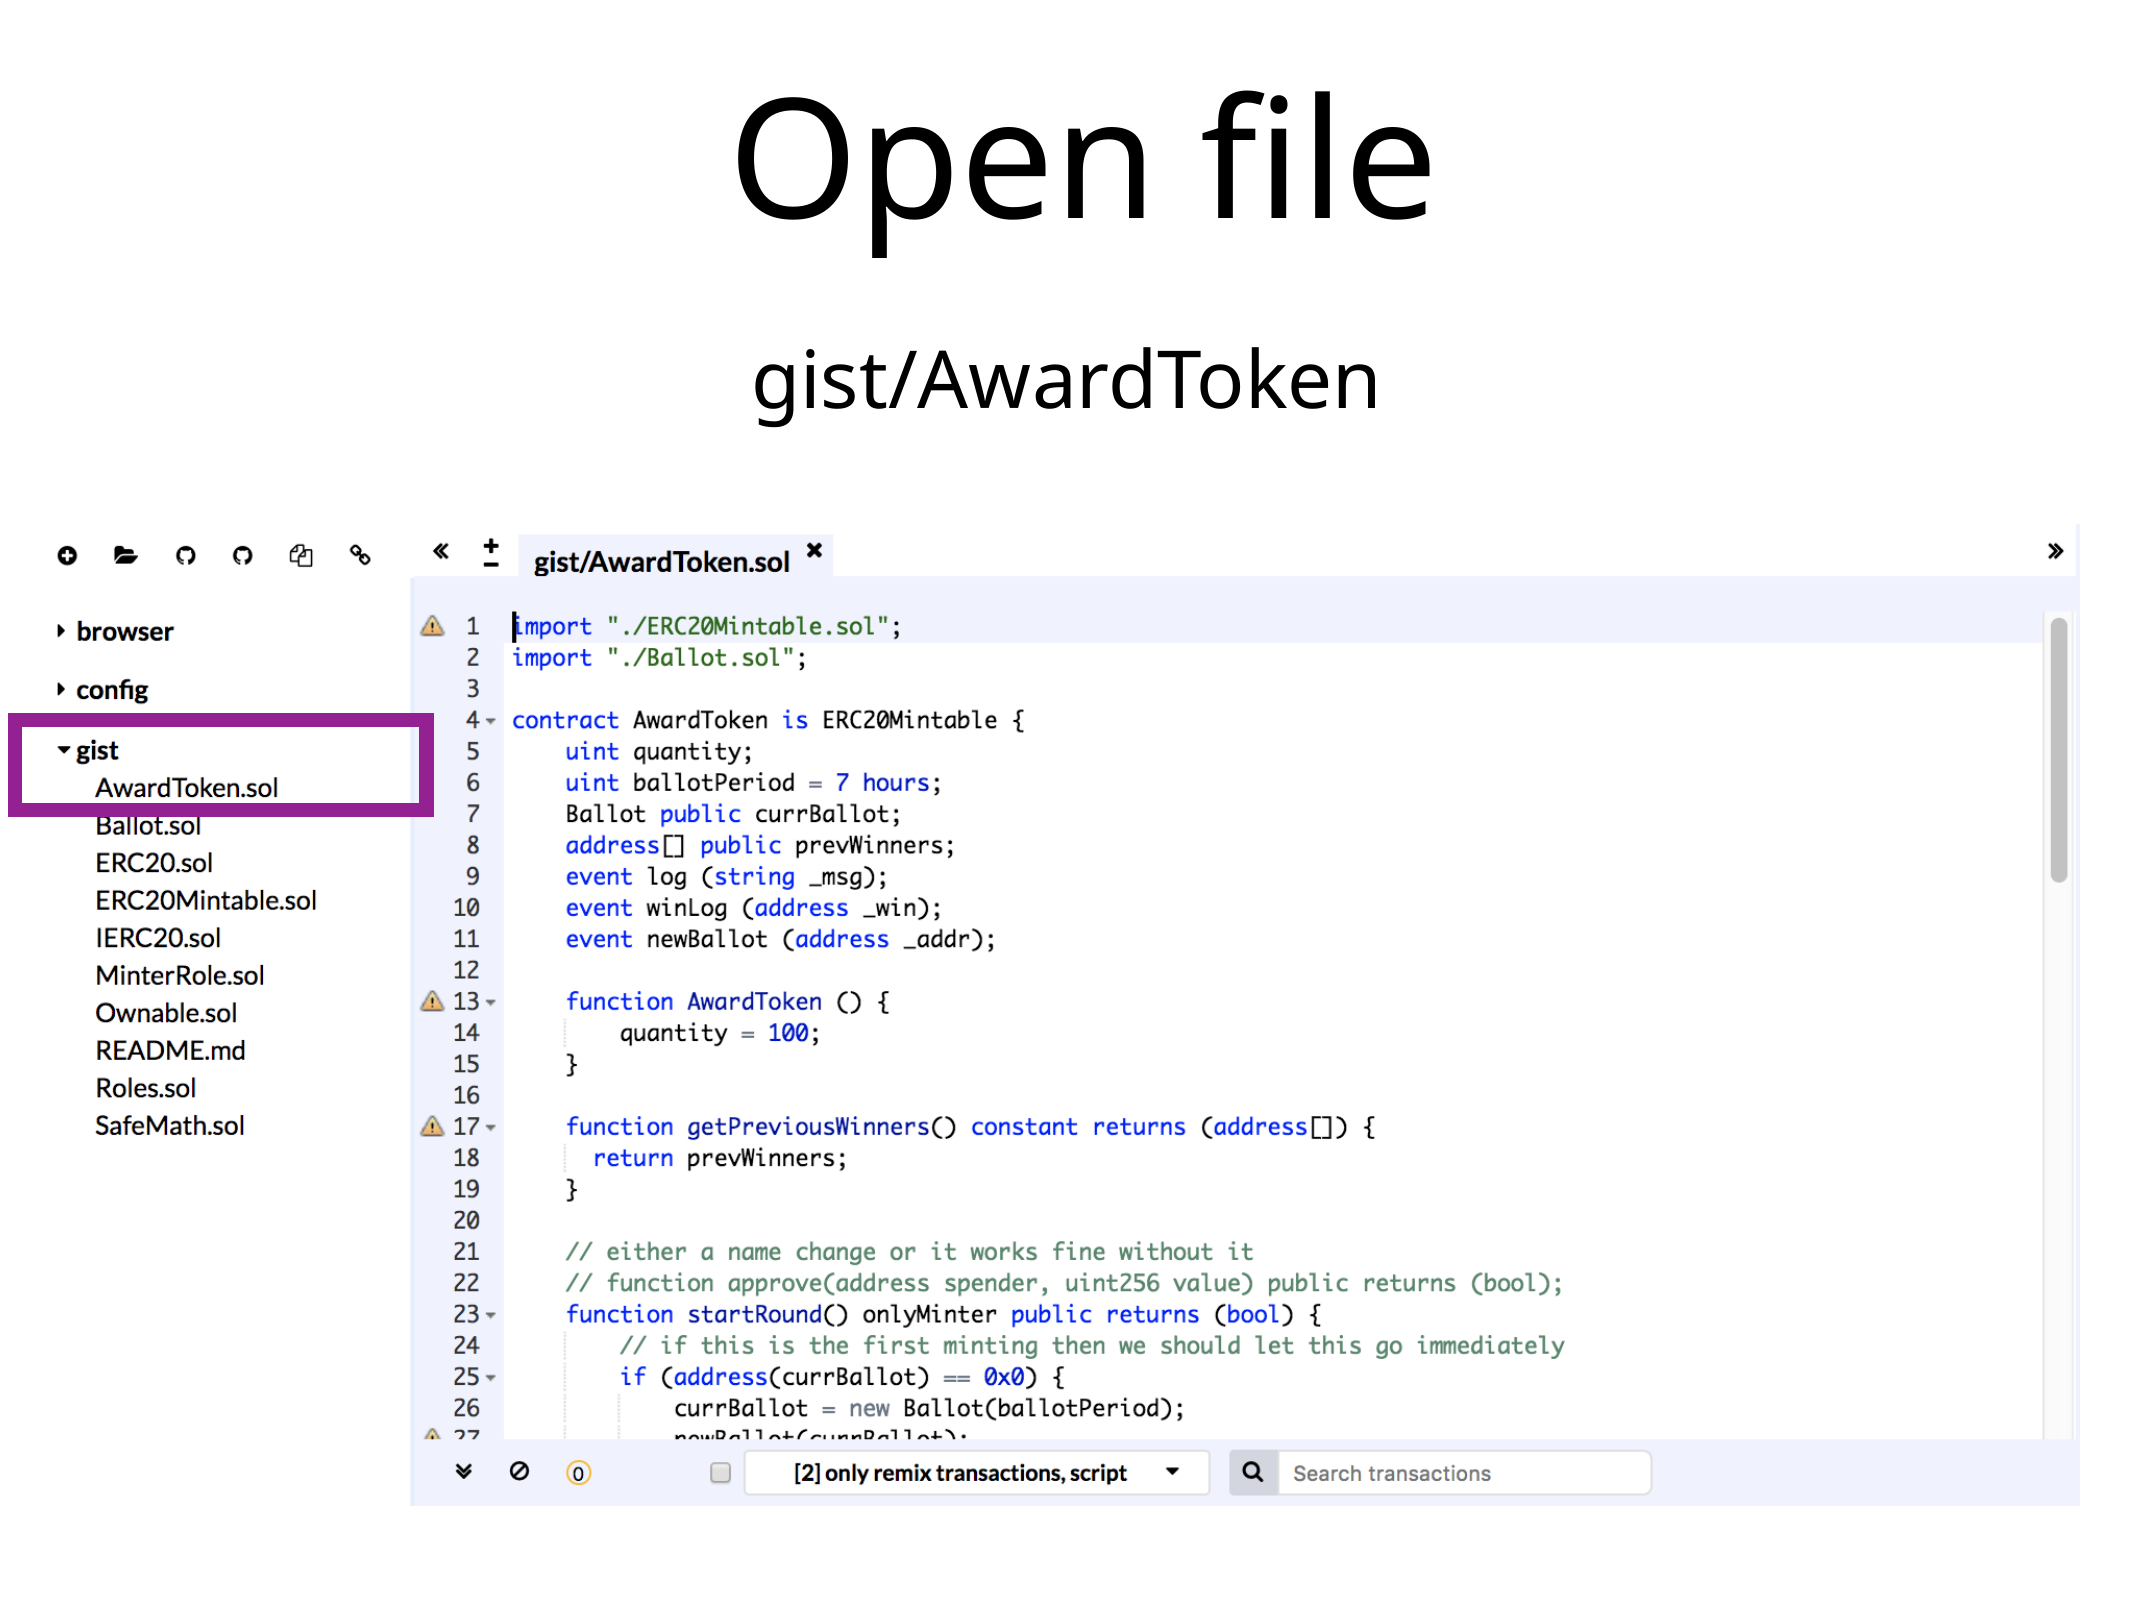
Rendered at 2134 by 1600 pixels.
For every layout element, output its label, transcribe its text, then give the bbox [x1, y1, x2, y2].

picture [41, 727, 419, 803]
title Open file [225, 45, 1942, 284]
subtitle gist/AwardToken [208, 320, 1925, 507]
picture [41, 524, 2080, 1506]
